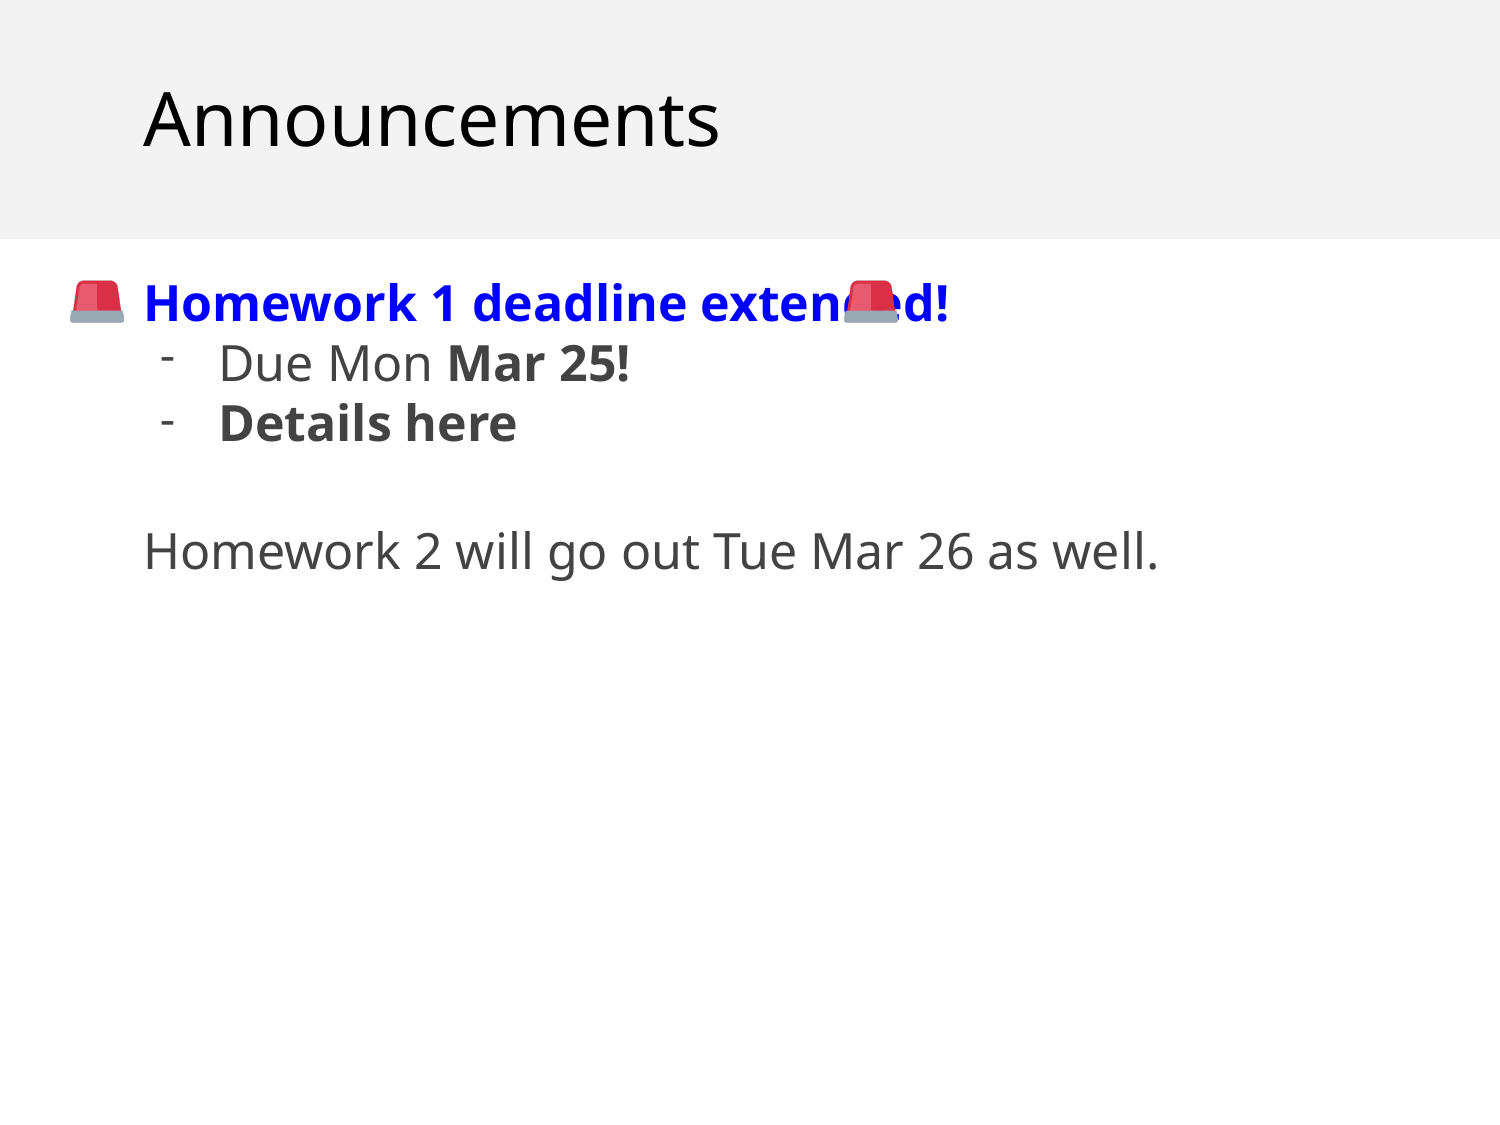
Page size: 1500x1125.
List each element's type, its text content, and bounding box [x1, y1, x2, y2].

title Announcements [128, 56, 1372, 183]
picture [844, 273, 898, 327]
picture [70, 273, 124, 327]
list Homework 1 deadline extended! Due Mon Mar 25! Details here Homework 2 will go out Tue Mar 26 as well. [128, 255, 1372, 1004]
